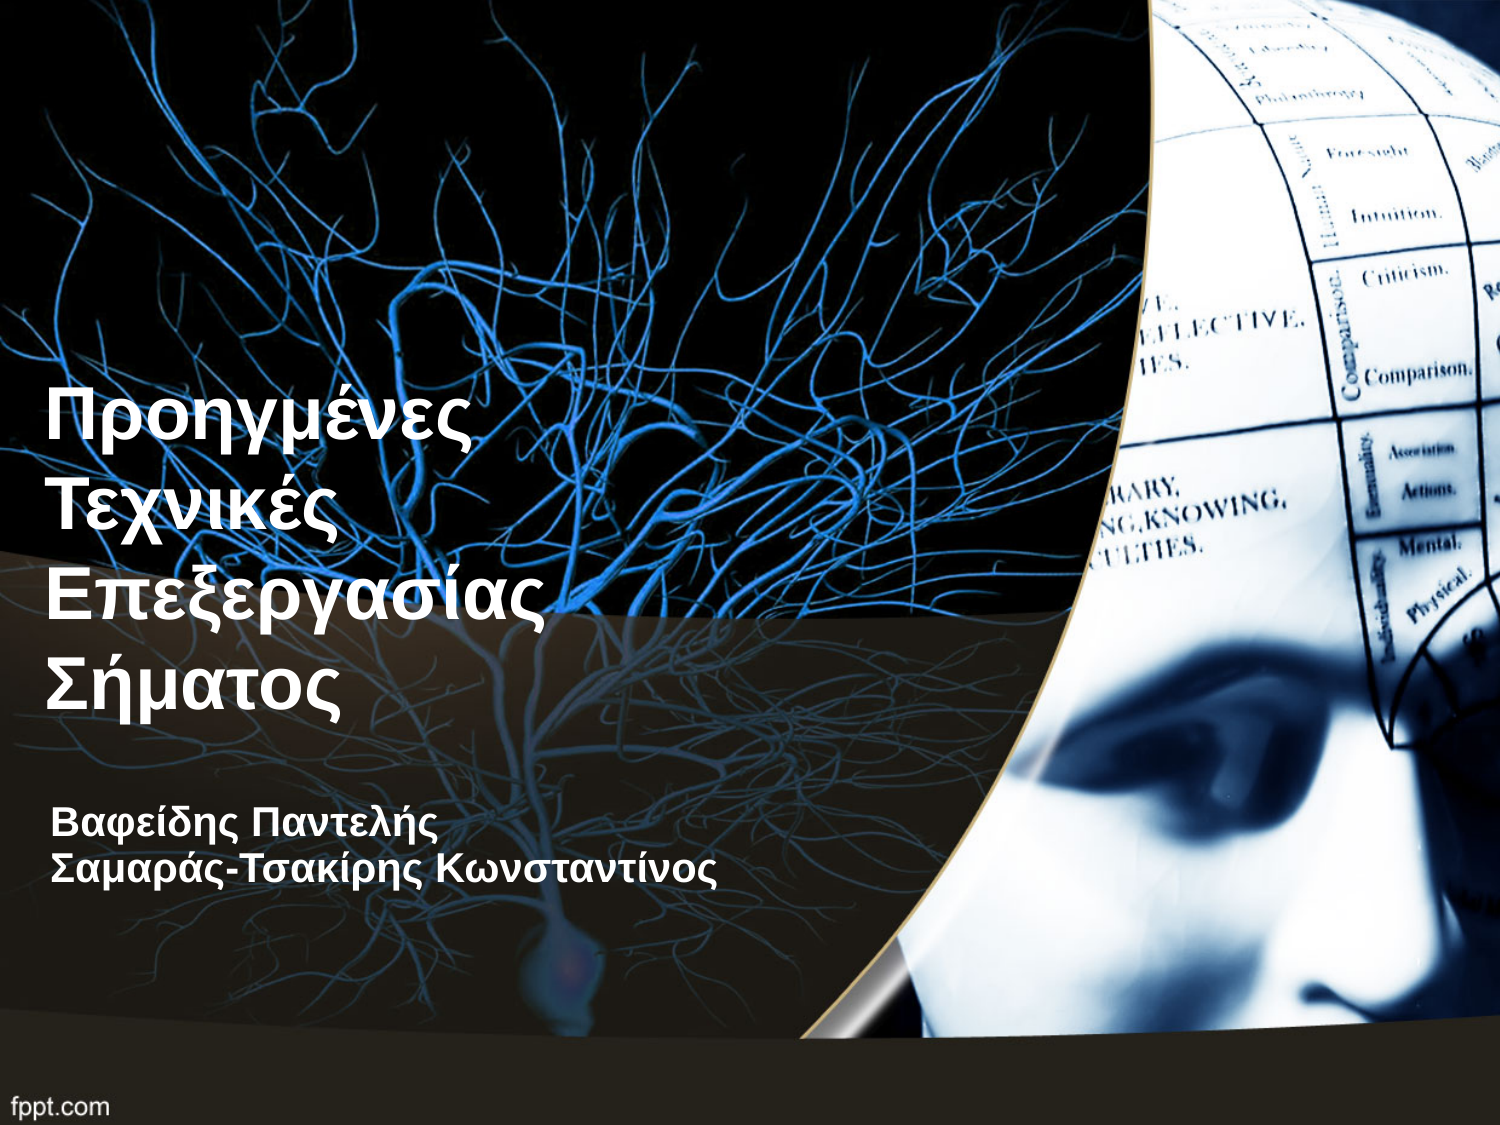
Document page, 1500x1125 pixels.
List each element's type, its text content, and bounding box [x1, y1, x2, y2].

text_box Βαφείδης Παντελής Σαμαράς-Τσακίρης Κωνσταντίνος [35, 791, 774, 946]
title Προηγμένες Τεχνικές Επεξεργασίας Σήματος [29, 491, 774, 598]
picture [0, 0, 1500, 1125]
